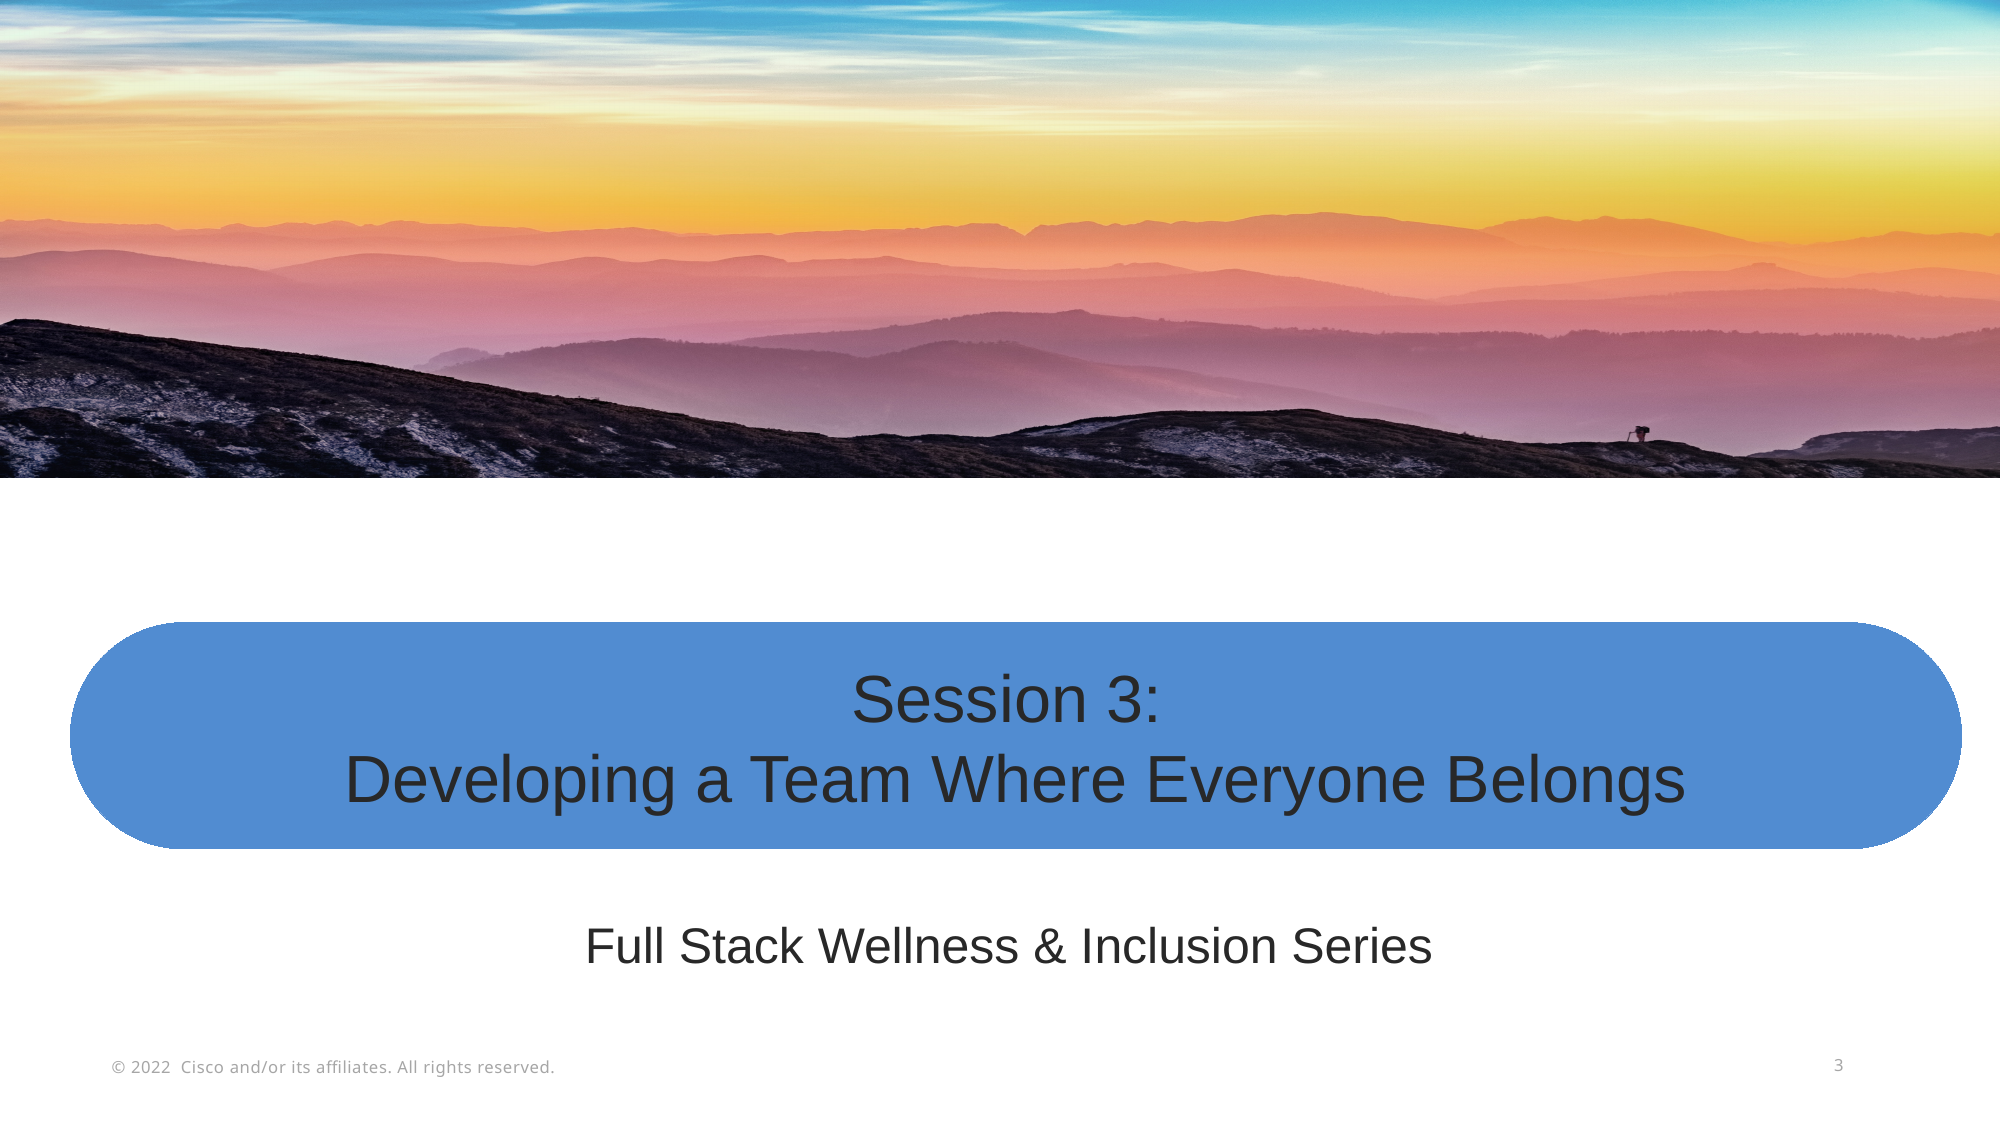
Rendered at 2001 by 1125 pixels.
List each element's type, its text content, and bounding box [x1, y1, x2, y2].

picture [0, 0, 2000, 478]
text_box Full Stack Wellness & Inclusion Series [70, 919, 1962, 974]
text_box Session 3: Developing a Team Where Everyone Belongs [70, 622, 1962, 849]
